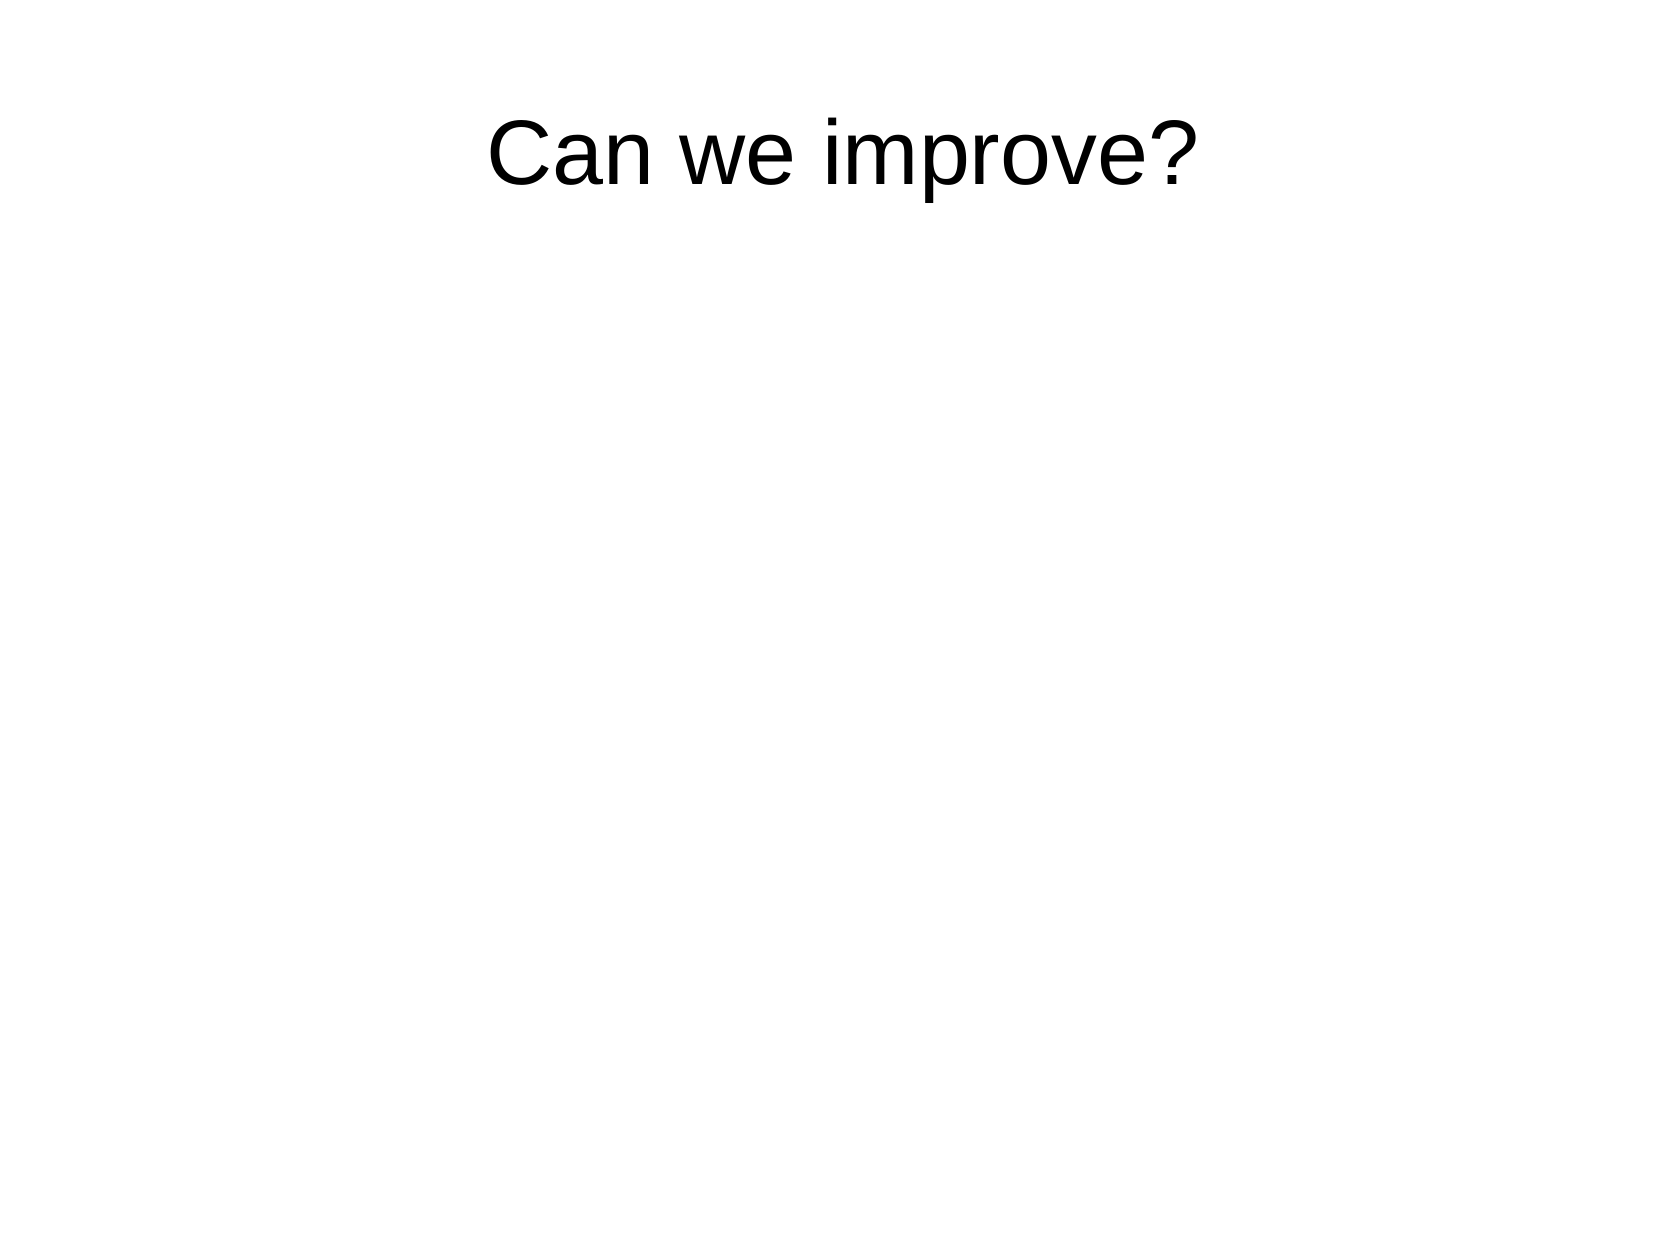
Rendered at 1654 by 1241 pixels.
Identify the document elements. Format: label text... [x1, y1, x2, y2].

title Can we improve? [82, 49, 1571, 257]
